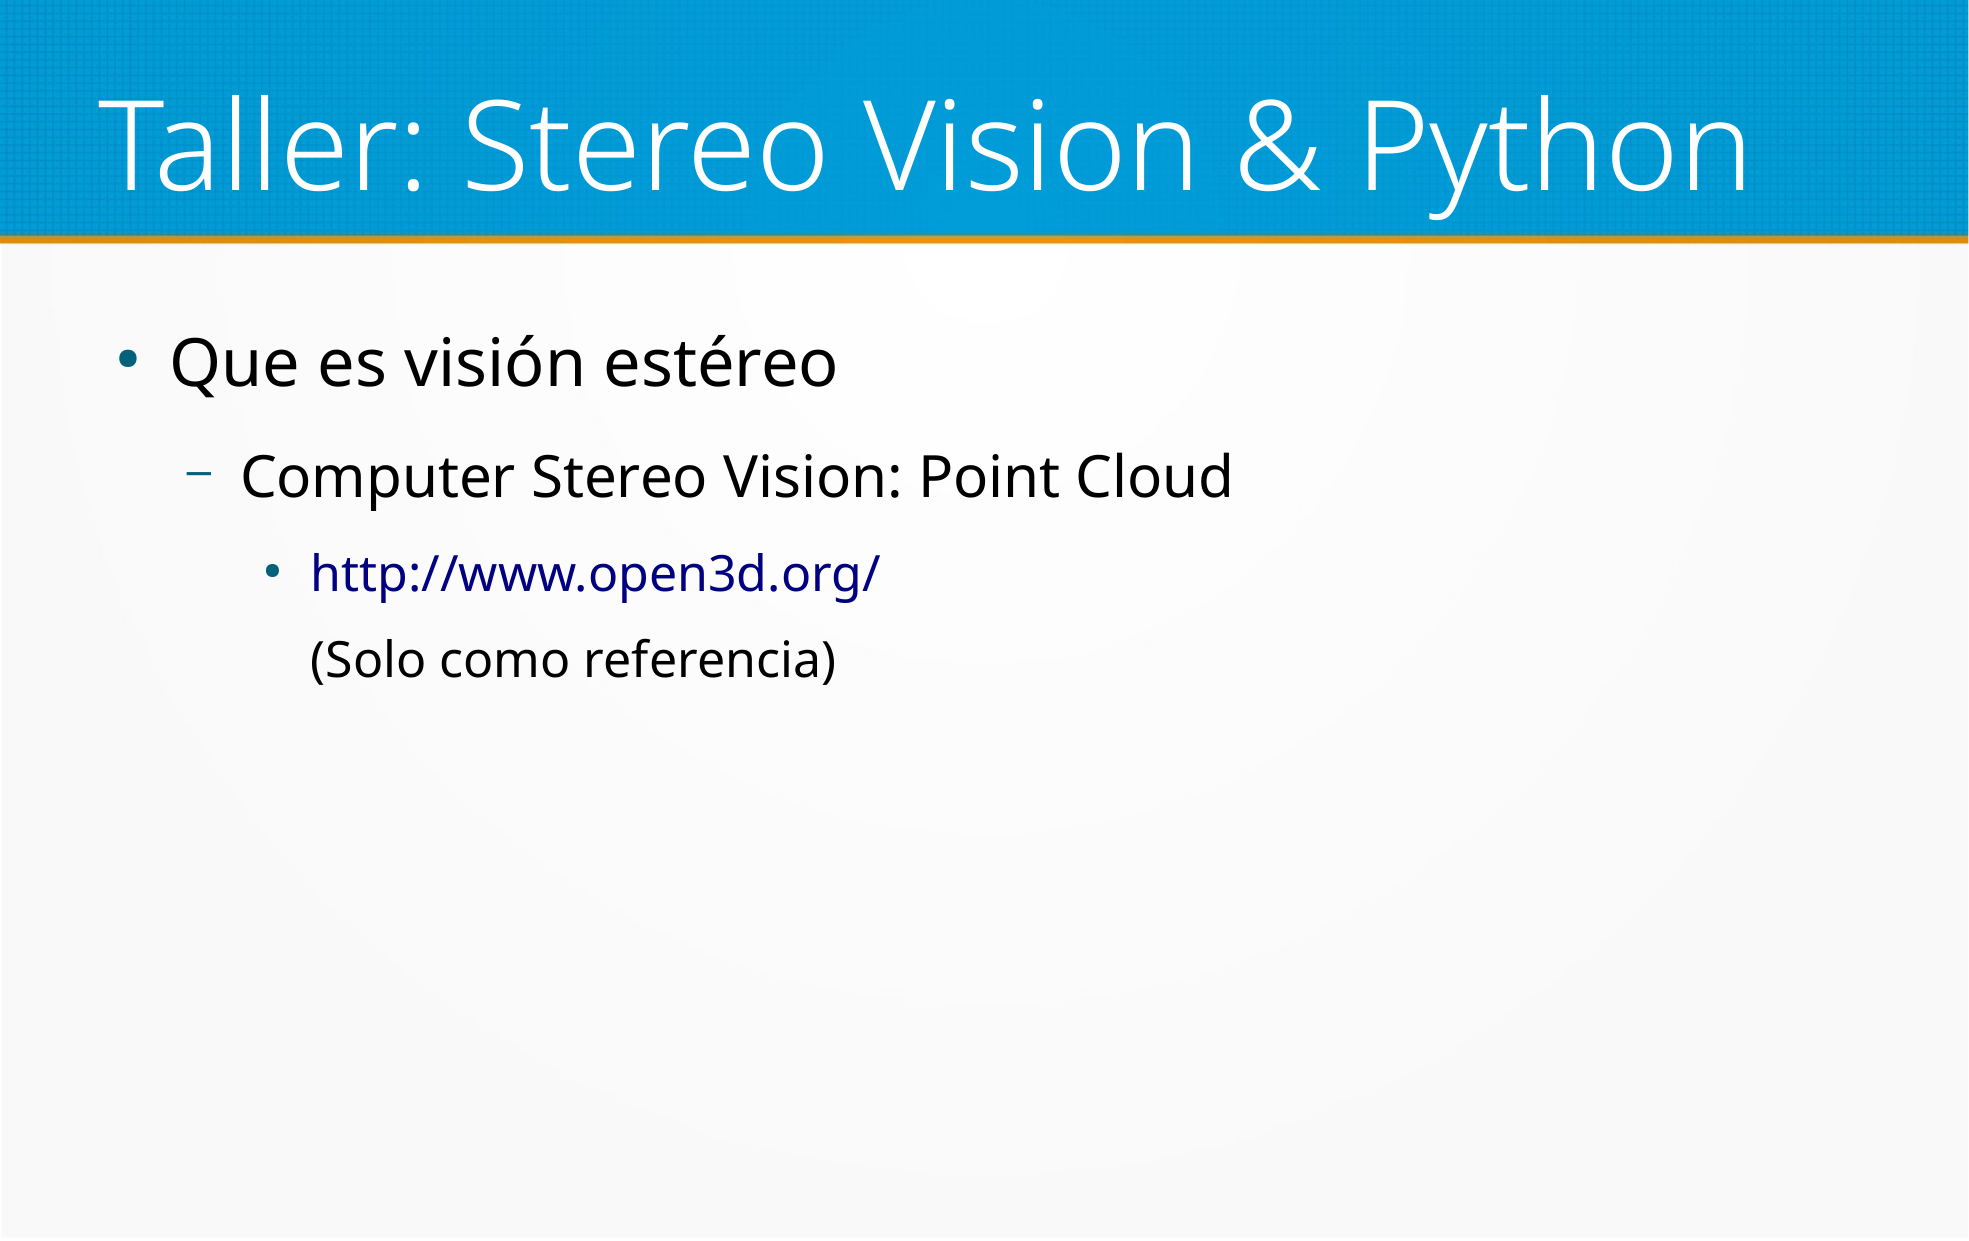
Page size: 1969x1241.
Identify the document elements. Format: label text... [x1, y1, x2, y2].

title Taller: Stereo Vision & Python [98, 19, 1870, 227]
picture [0, 233, 1969, 1241]
list Que es visión estéreo Computer Stereo Vision: Point Cloud http://www.open3d.org/ (Solo como referencia) [98, 315, 1861, 1081]
